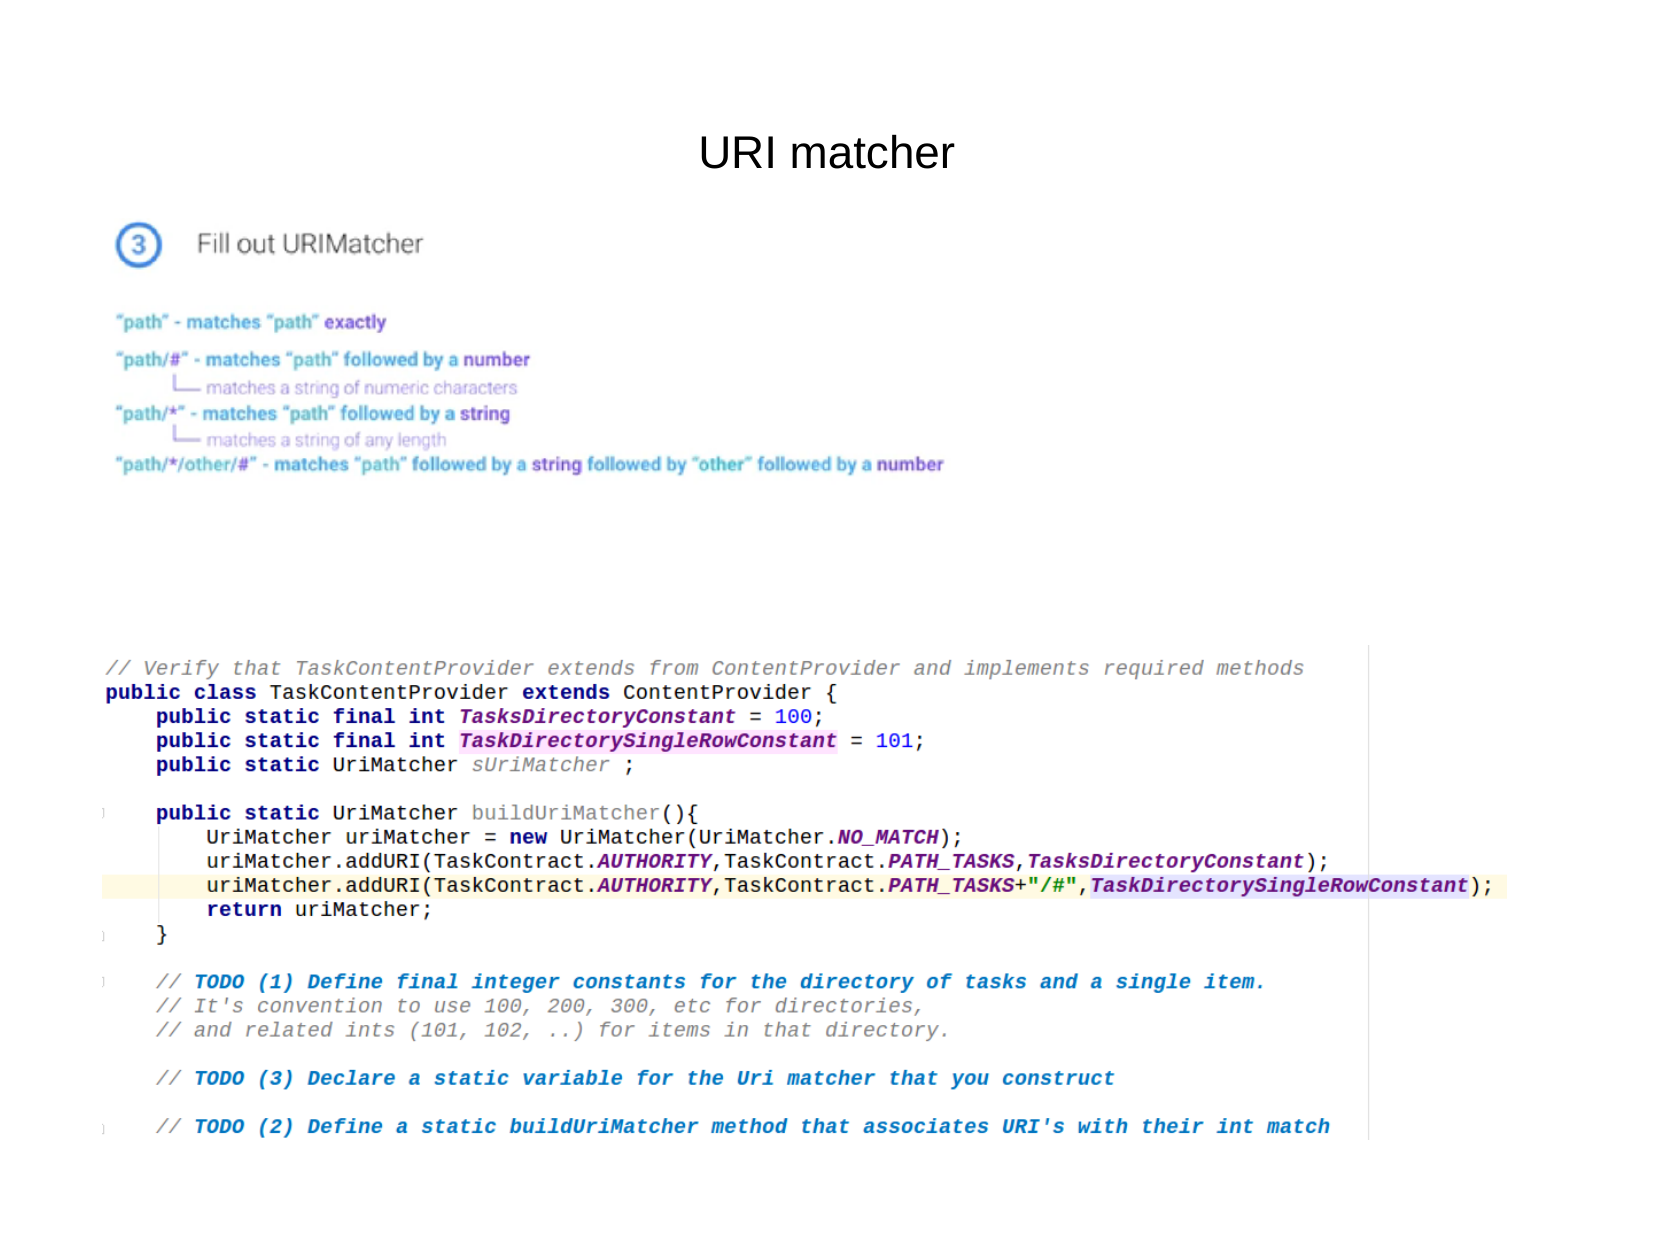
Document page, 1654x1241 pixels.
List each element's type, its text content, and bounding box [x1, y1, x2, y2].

title URI matcher [82, 49, 1571, 257]
picture [93, 218, 951, 486]
picture [102, 645, 1507, 1140]
